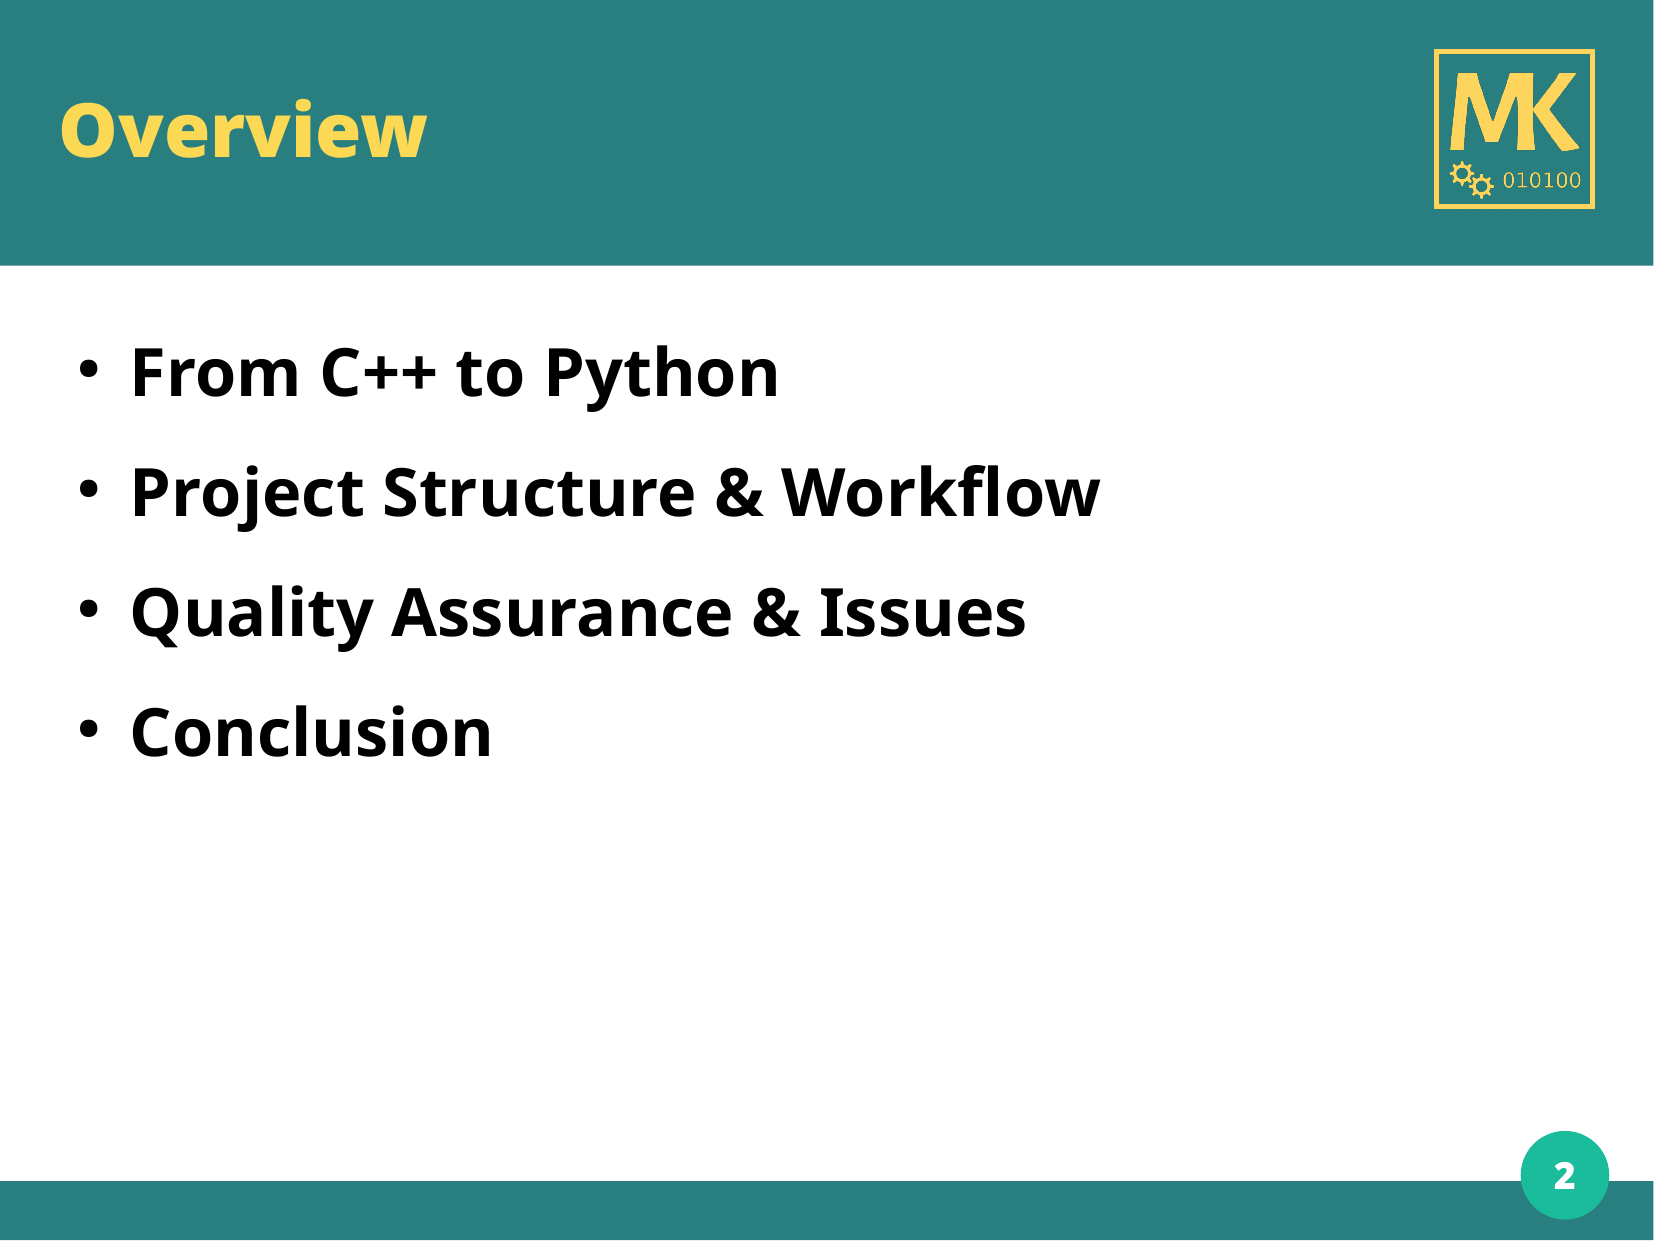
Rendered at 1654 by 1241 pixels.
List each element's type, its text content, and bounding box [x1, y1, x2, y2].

title Overview [59, 49, 1595, 207]
list From C++ to Python Project Structure & Workflow Quality Assurance & Issues Conclusion [59, 324, 1595, 1152]
